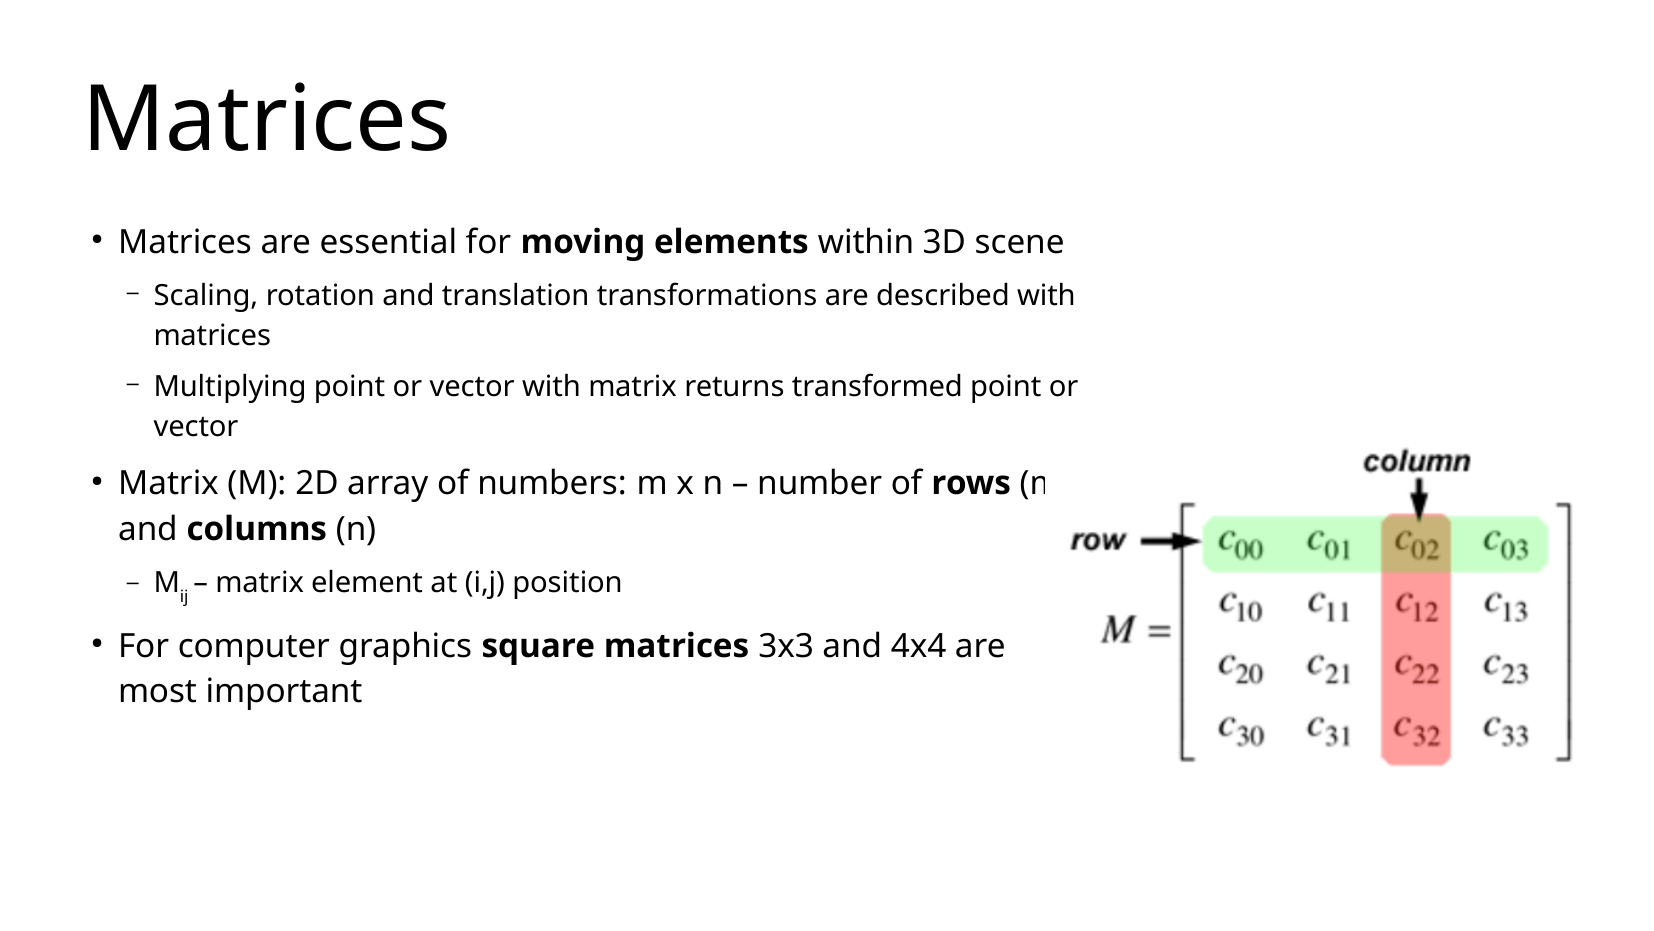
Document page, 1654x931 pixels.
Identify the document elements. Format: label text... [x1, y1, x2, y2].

title Matrices [82, 37, 1571, 193]
picture [1045, 434, 1621, 791]
list Matrices are essential for moving elements within 3D scene Scaling, rotation and translation transformations are described with matrices Multiplying point or vector with matrix returns transformed point or vector Matrix (M): 2D array of numbers: m x n – number of rows (m) and columns (n) Mij – matrix element at (i,j) position For computer graphics square matrices 3x3 and 4x4 are most important [82, 217, 1081, 758]
